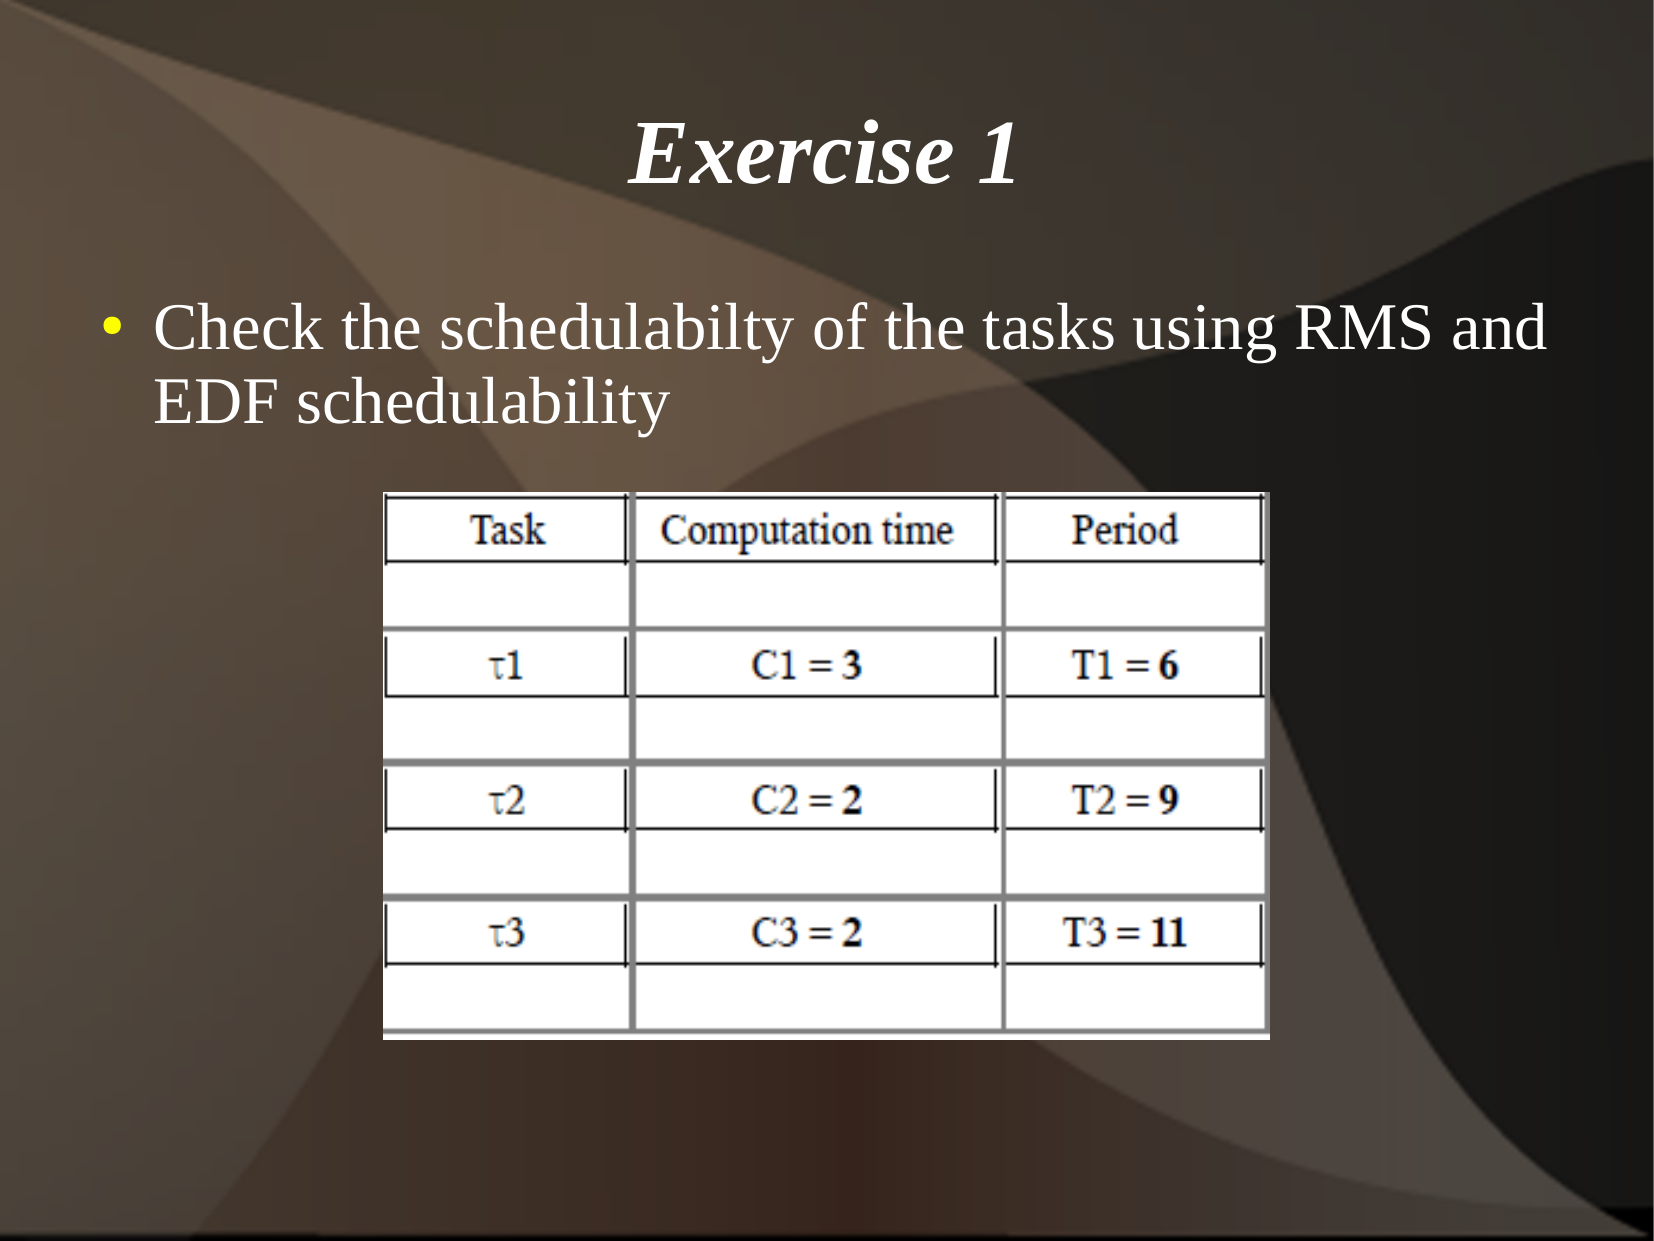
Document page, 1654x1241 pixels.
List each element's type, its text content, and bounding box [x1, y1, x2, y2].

title Exercise 1 [82, 49, 1571, 257]
list Check the schedulabilty of the tasks using RMS and EDF schedulability [82, 290, 1571, 1094]
picture [0, 0, 1654, 1241]
